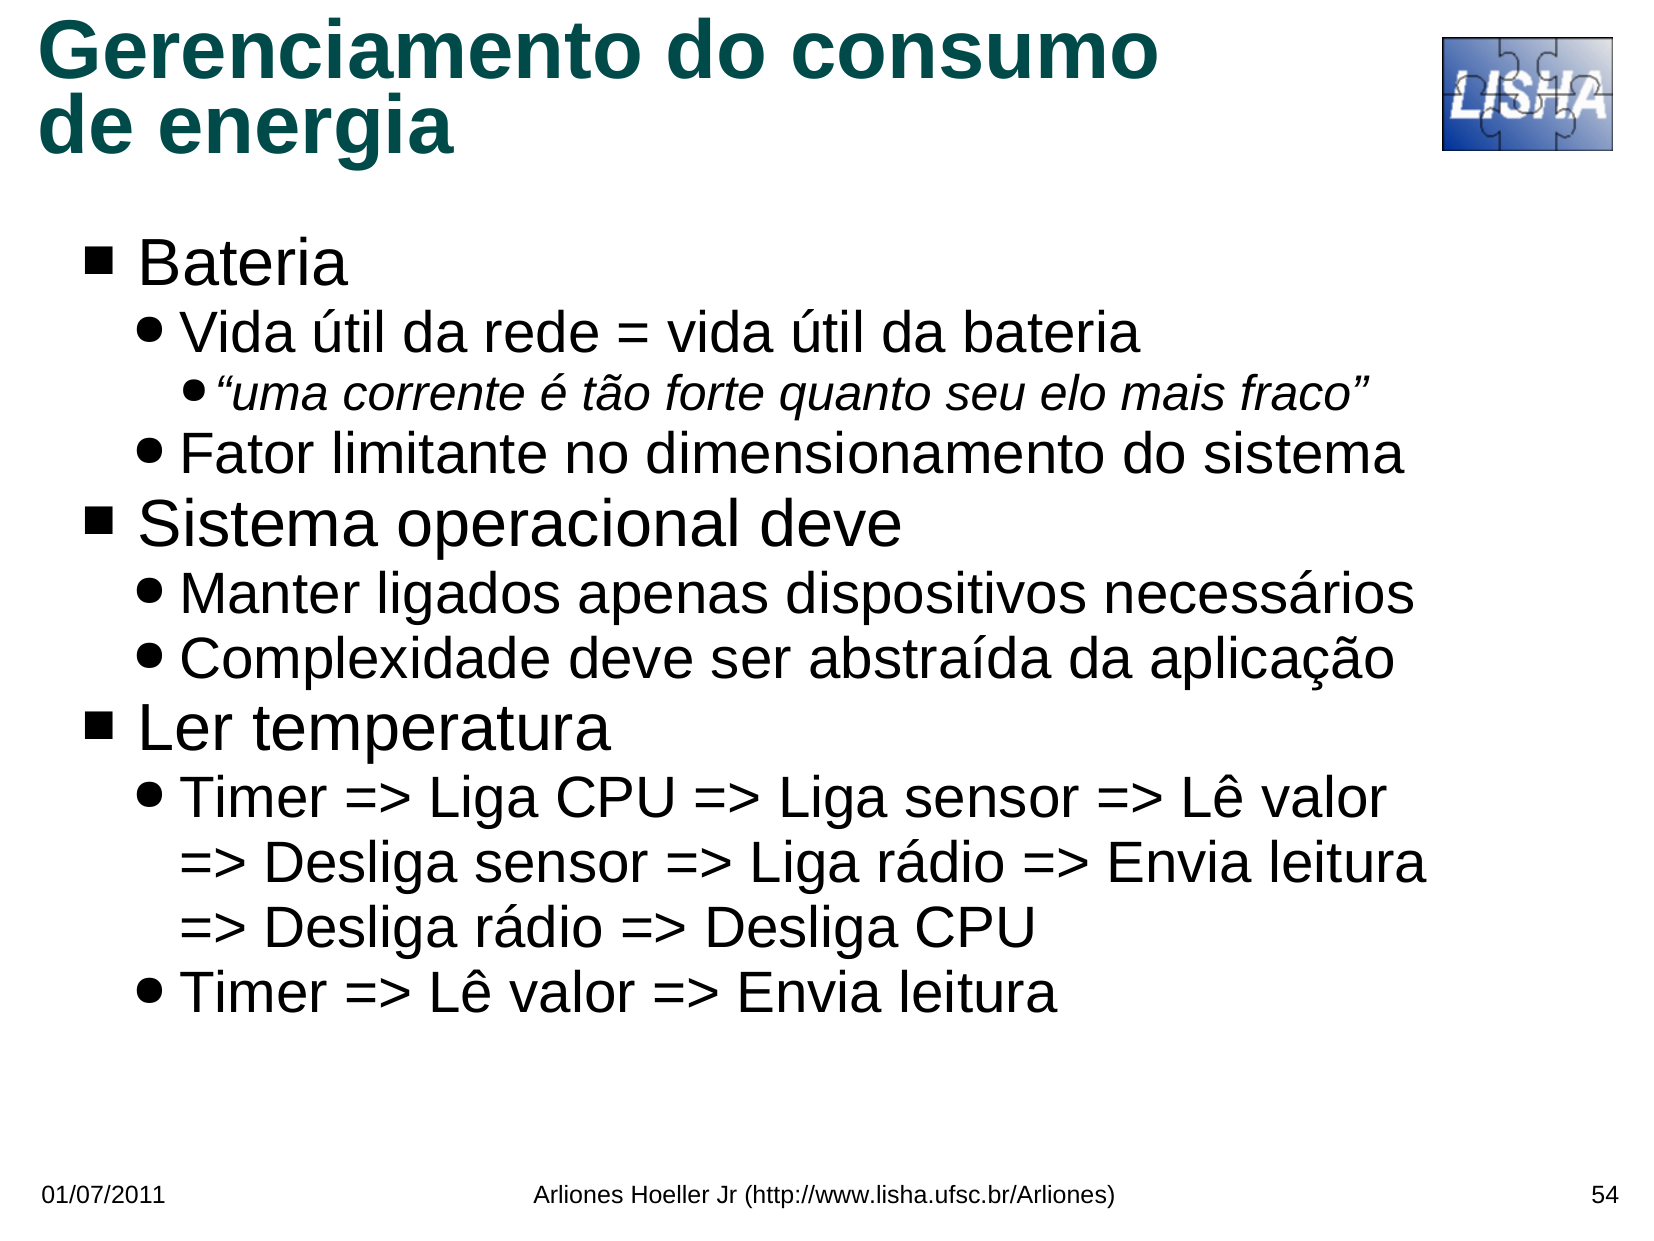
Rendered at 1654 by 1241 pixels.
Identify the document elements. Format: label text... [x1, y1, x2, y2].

picture [1442, 37, 1613, 151]
list Bateria Vida útil da rede = vida útil da bateria “uma corrente é tão forte quanto seu elo mais fraco” Fator limitante no dimensionamento do sistema Sistema operacional deve Manter ligados apenas dispositivos necessários Complexidade deve ser abstraída da aplicação Ler temperatura Timer => Liga CPU => Liga sensor => Lê valor => Desliga sensor => Liga rádio => Envia leitura => Desliga rádio => Desliga CPU Timer => Lê valor => Envia leitura [37, 225, 1613, 1163]
title Gerenciamento do consumo de energia [37, 9, 1426, 178]
